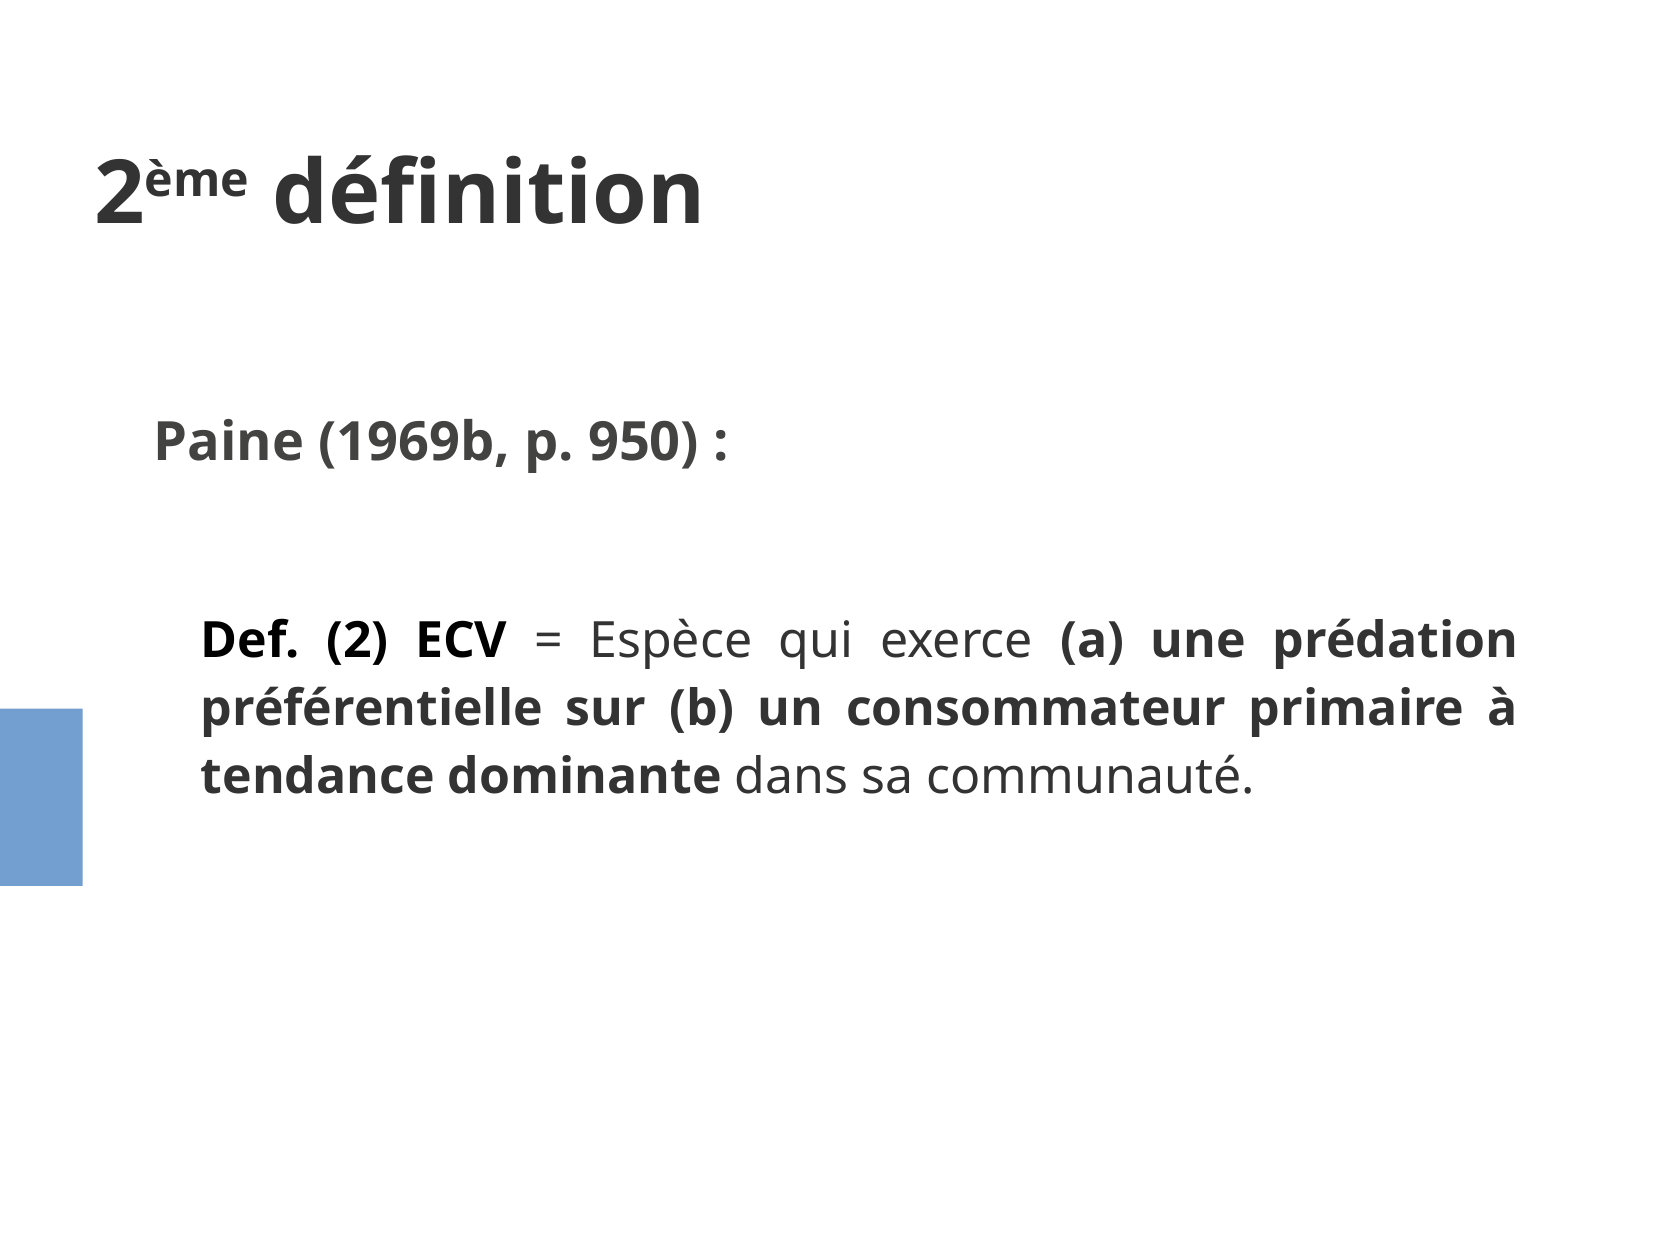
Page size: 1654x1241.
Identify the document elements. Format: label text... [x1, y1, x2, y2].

list Paine (1969b, p. 950) : [153, 402, 1560, 1123]
title 2ème définition [94, 70, 1501, 308]
text_box Def. (2) ECV = Espèce qui exerce (a) une prédation préférentielle sur (b) un consommateur primaire à tendance dominante dans sa communauté. [200, 496, 1519, 1207]
